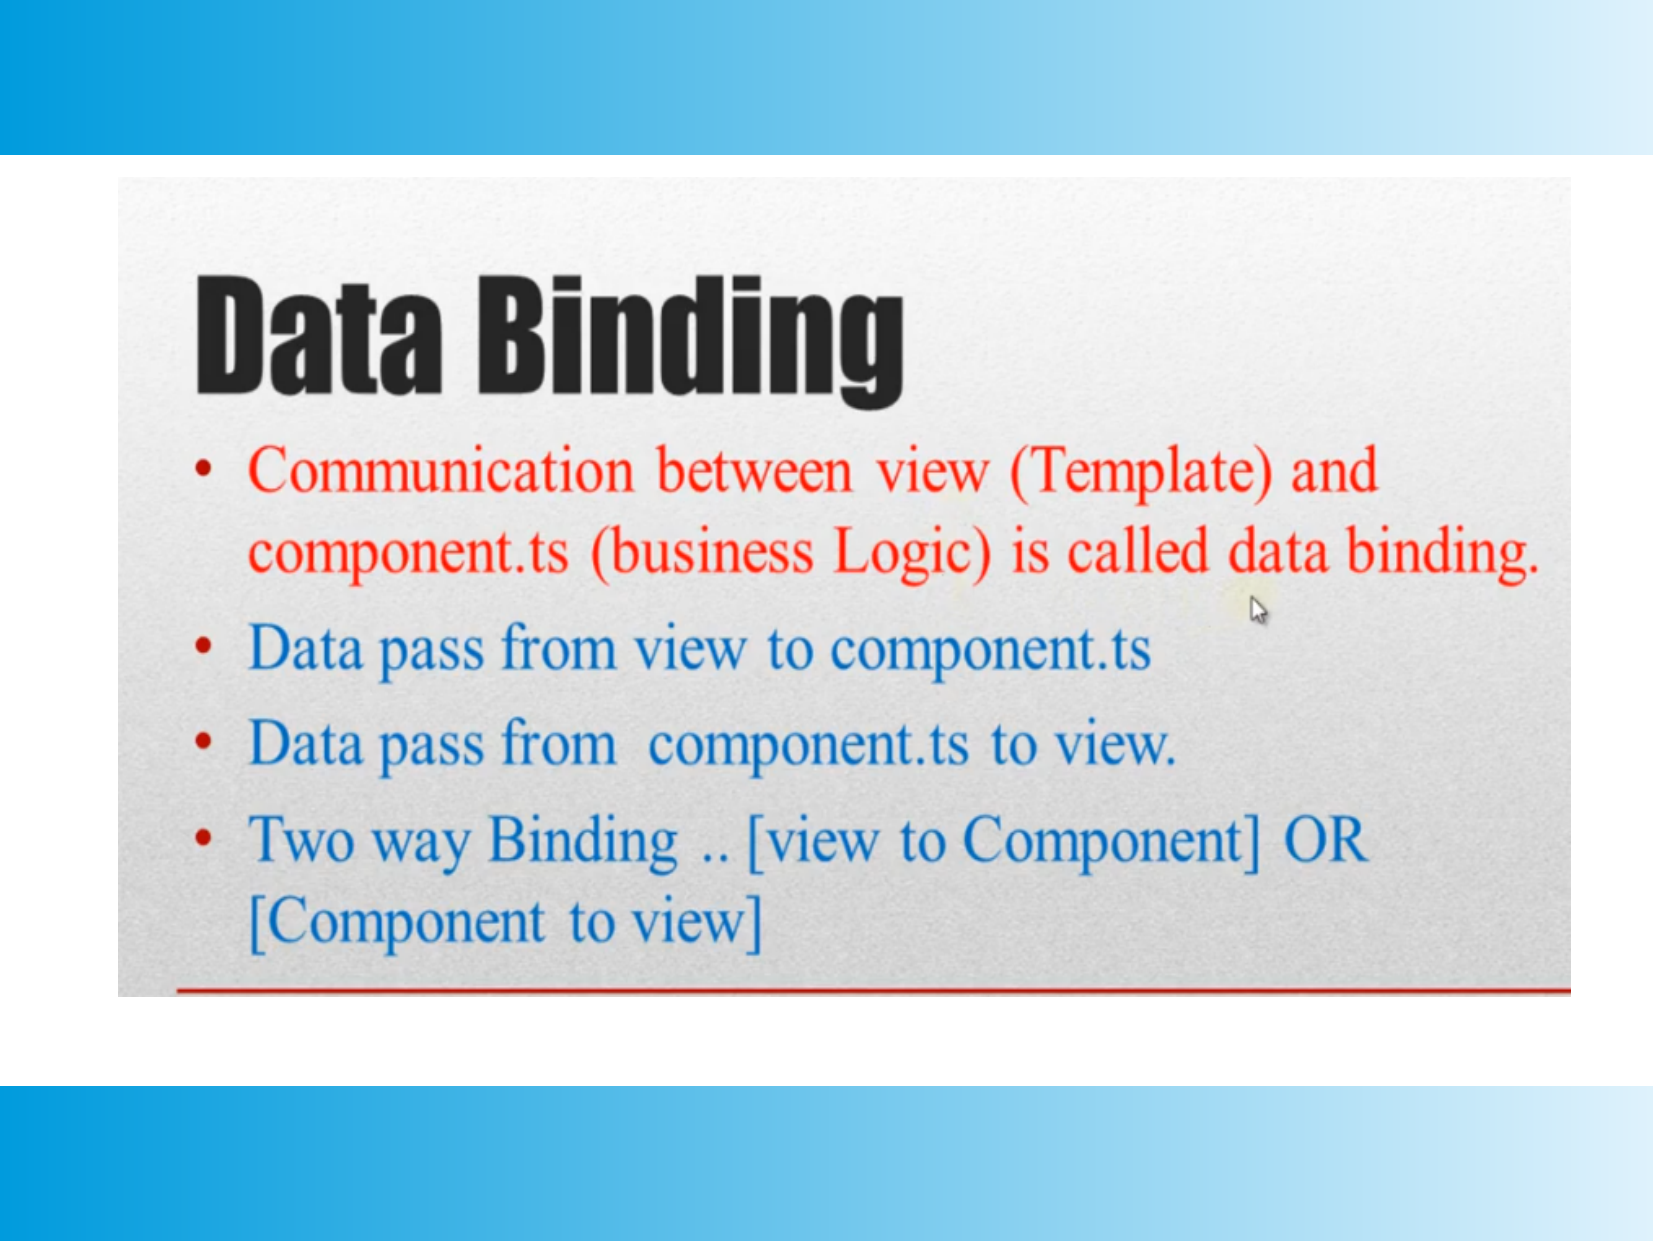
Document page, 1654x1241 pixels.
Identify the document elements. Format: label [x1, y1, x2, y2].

picture [118, 177, 1571, 997]
